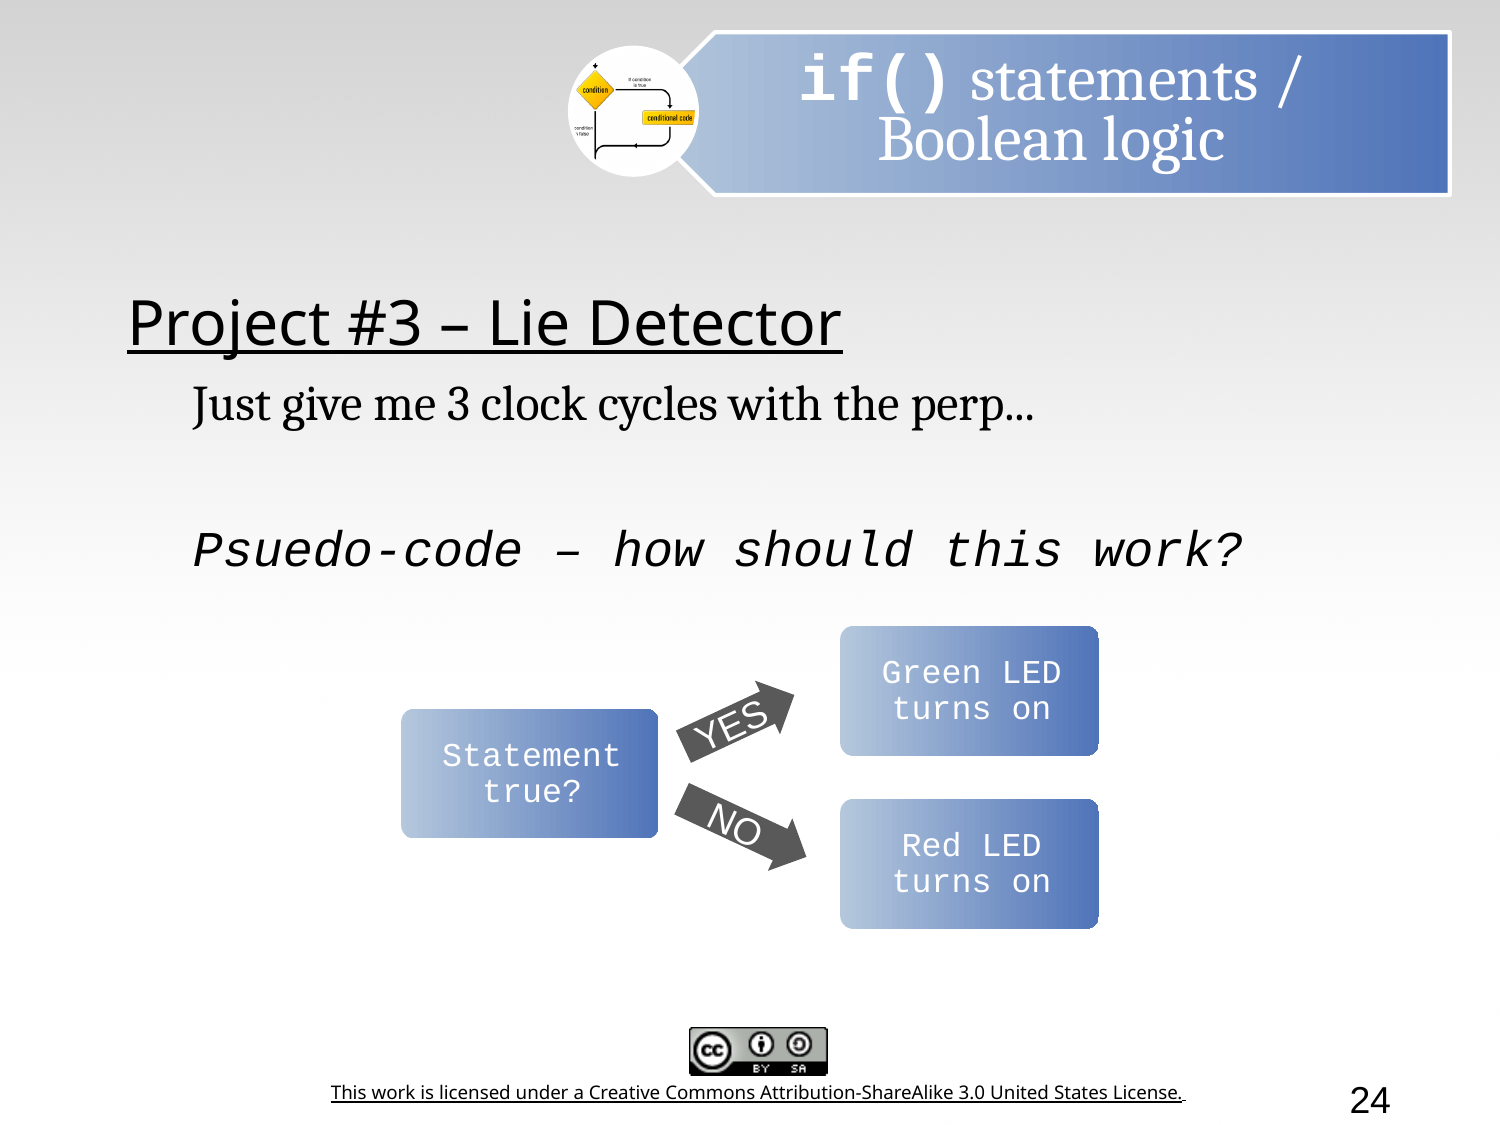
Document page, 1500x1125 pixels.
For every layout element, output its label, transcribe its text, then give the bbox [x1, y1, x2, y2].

text_box [570, 47, 697, 175]
text_box YES [675, 680, 795, 763]
picture [0, 0, 1500, 1125]
text_box if() statements / Boolean logic [677, 32, 1450, 196]
text_box Green LED turns on [840, 626, 1099, 756]
list Project #3 – Lie Detector Just give me 3 clock cycles with the perp... Psuedo-code – how should this work? [112, 274, 1388, 1000]
text_box Red LED turns on [840, 799, 1099, 929]
text_box Statement true? [401, 708, 659, 839]
text_box NO [674, 782, 807, 871]
